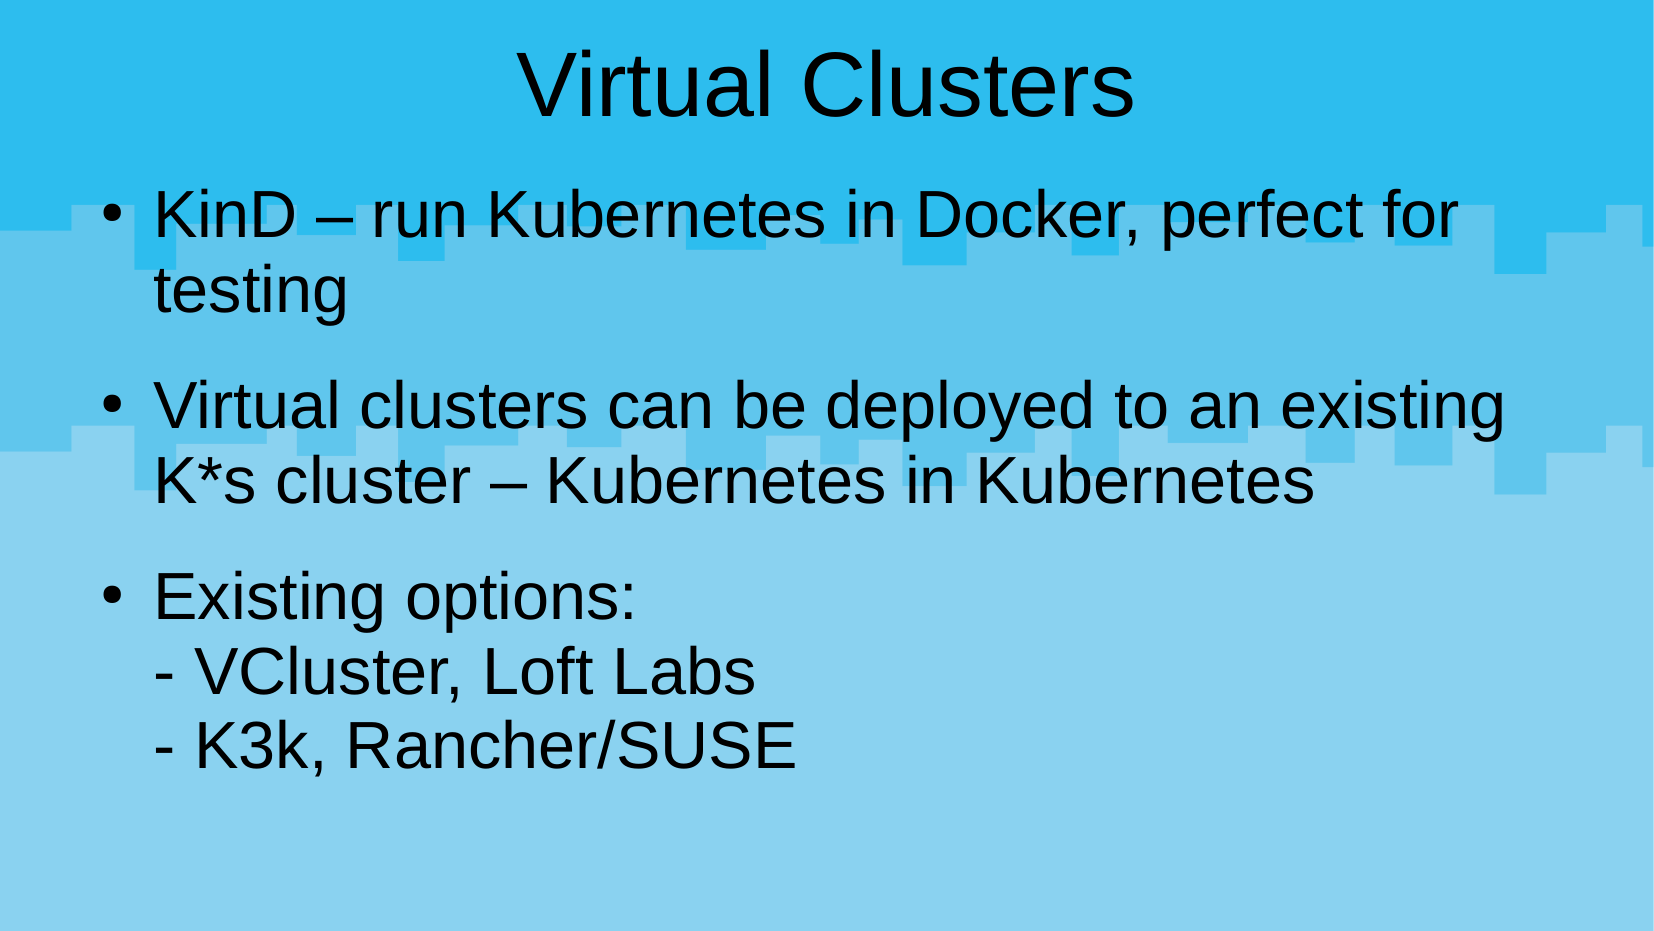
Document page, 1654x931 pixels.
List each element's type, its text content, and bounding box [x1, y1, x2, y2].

title Virtual Clusters [82, 7, 1571, 163]
list KinD – run Kubernetes in Docker, perfect for testing Virtual clusters can be deployed to an existing K*s cluster – Kubernetes in Kubernetes Existing options: - VCluster, Loft Labs - K3k, Rancher/SUSE [82, 177, 1571, 827]
picture [0, 0, 1654, 931]
